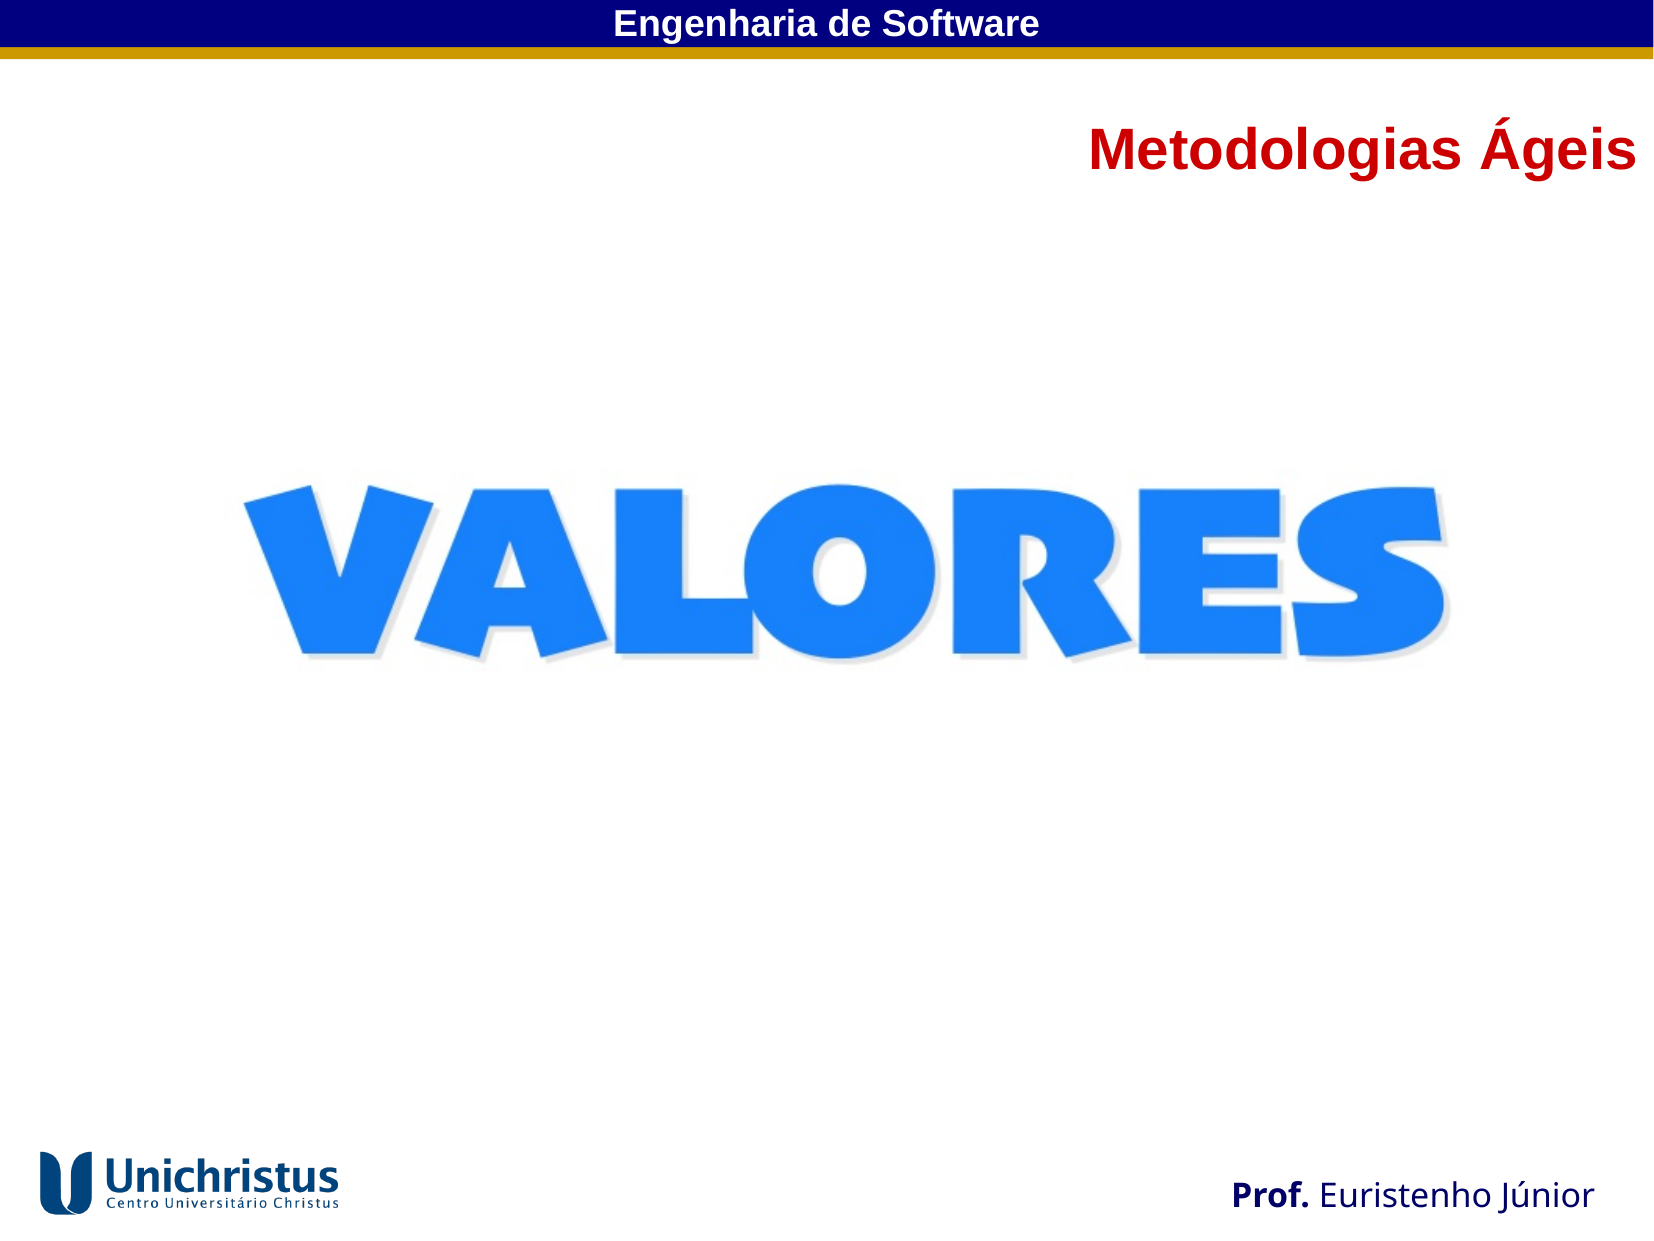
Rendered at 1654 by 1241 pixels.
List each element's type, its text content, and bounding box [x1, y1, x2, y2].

picture [35, 1148, 343, 1217]
text_box Prof. Euristenho Júnior [1216, 1163, 1654, 1224]
text_box Metodologias Ágeis [1073, 109, 1654, 189]
text_box Engenharia de Software [0, 0, 1654, 48]
text_box [0, 48, 1654, 60]
picture [224, 448, 1475, 690]
